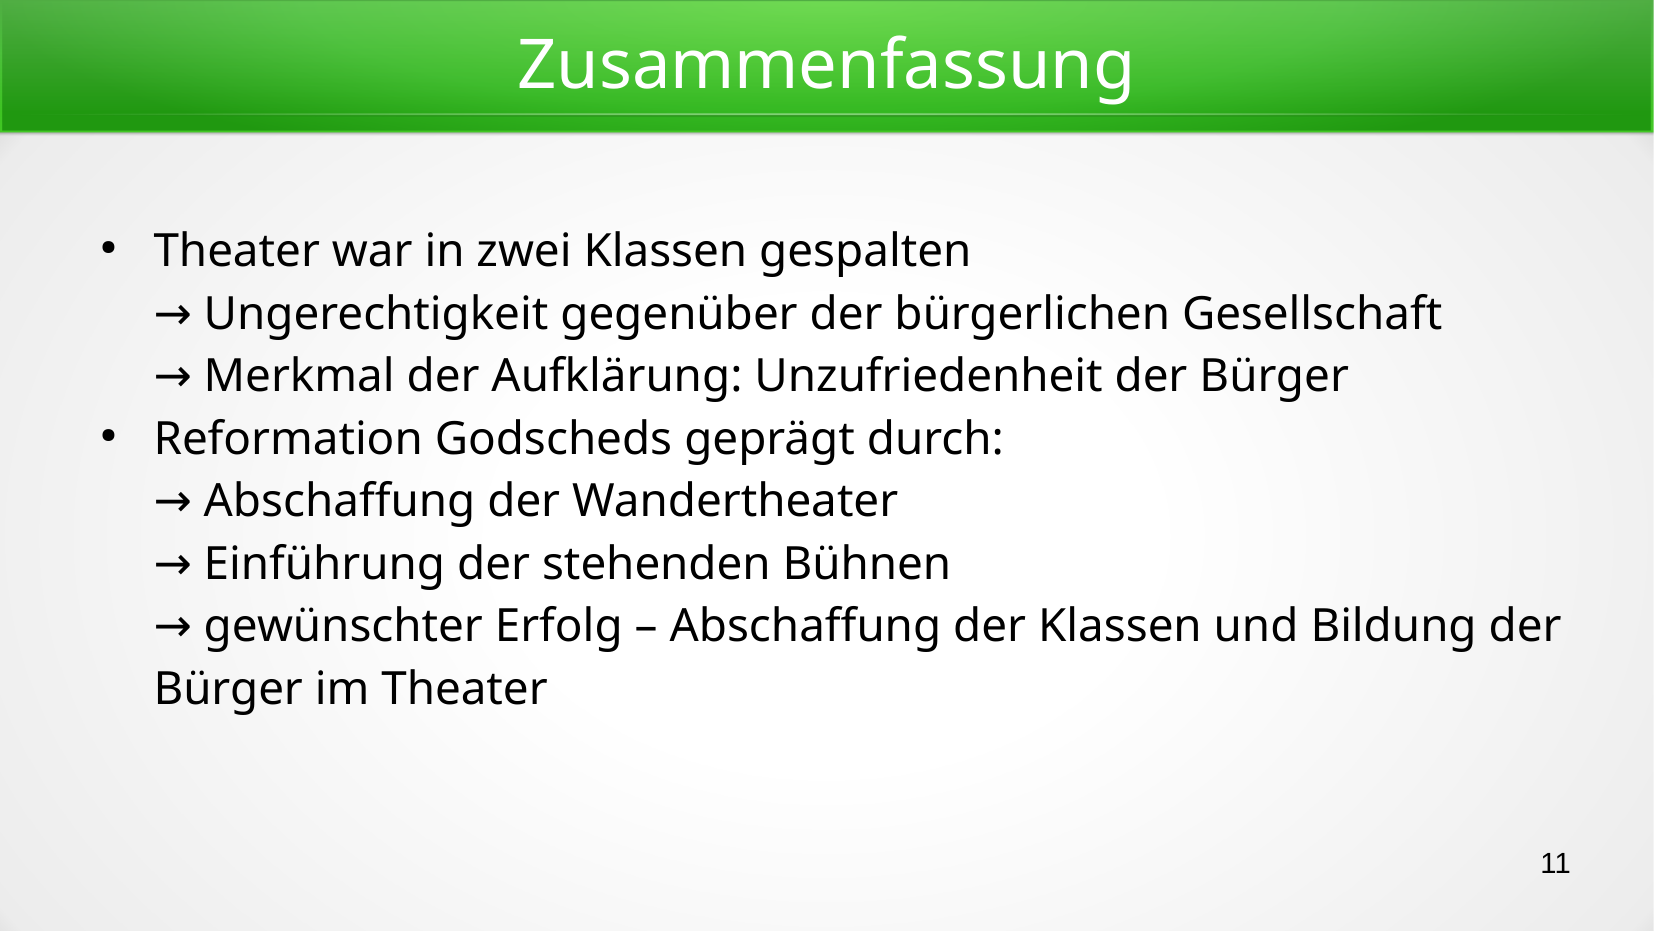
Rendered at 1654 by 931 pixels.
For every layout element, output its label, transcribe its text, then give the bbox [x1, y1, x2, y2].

title Zusammenfassung [82, 8, 1571, 116]
list Theater war in zwei Klassen gespalten → Ungerechtigkeit gegenüber der bürgerlichen Gesellschaft → Merkmal der Aufklärung: Unzufriedenheit der Bürger Reformation Godscheds geprägt durch: → Abschaffung der Wandertheater → Einführung der stehenden Bühnen → gewünschter Erfolg – Abschaffung der Klassen und Bildung der Bürger im Theater [82, 217, 1571, 758]
picture [0, 0, 1654, 931]
